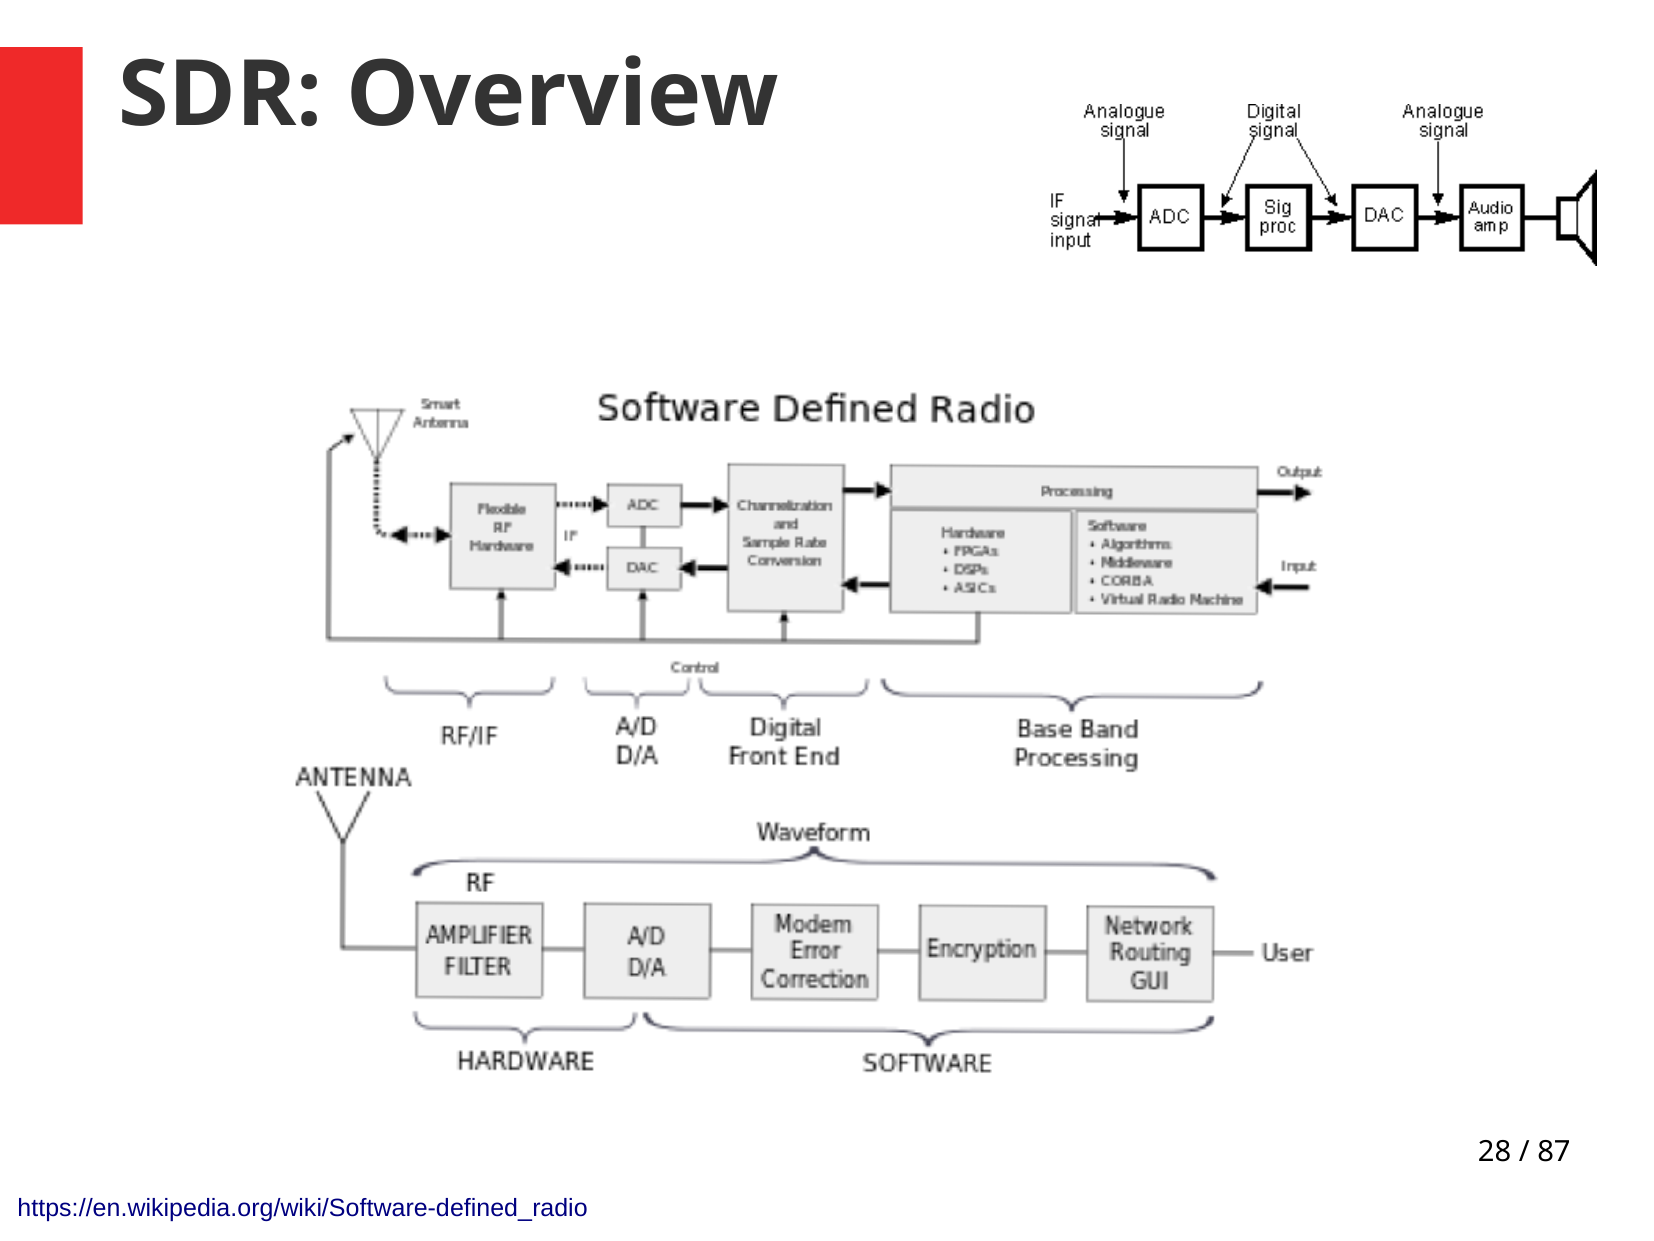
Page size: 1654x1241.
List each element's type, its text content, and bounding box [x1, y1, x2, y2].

title SDR: Overview [118, 45, 1571, 260]
picture [1050, 104, 1597, 266]
picture [288, 376, 1340, 1115]
text_box https://en.wikipedia.org/wiki/Software-defined_radio [2, 1186, 886, 1241]
